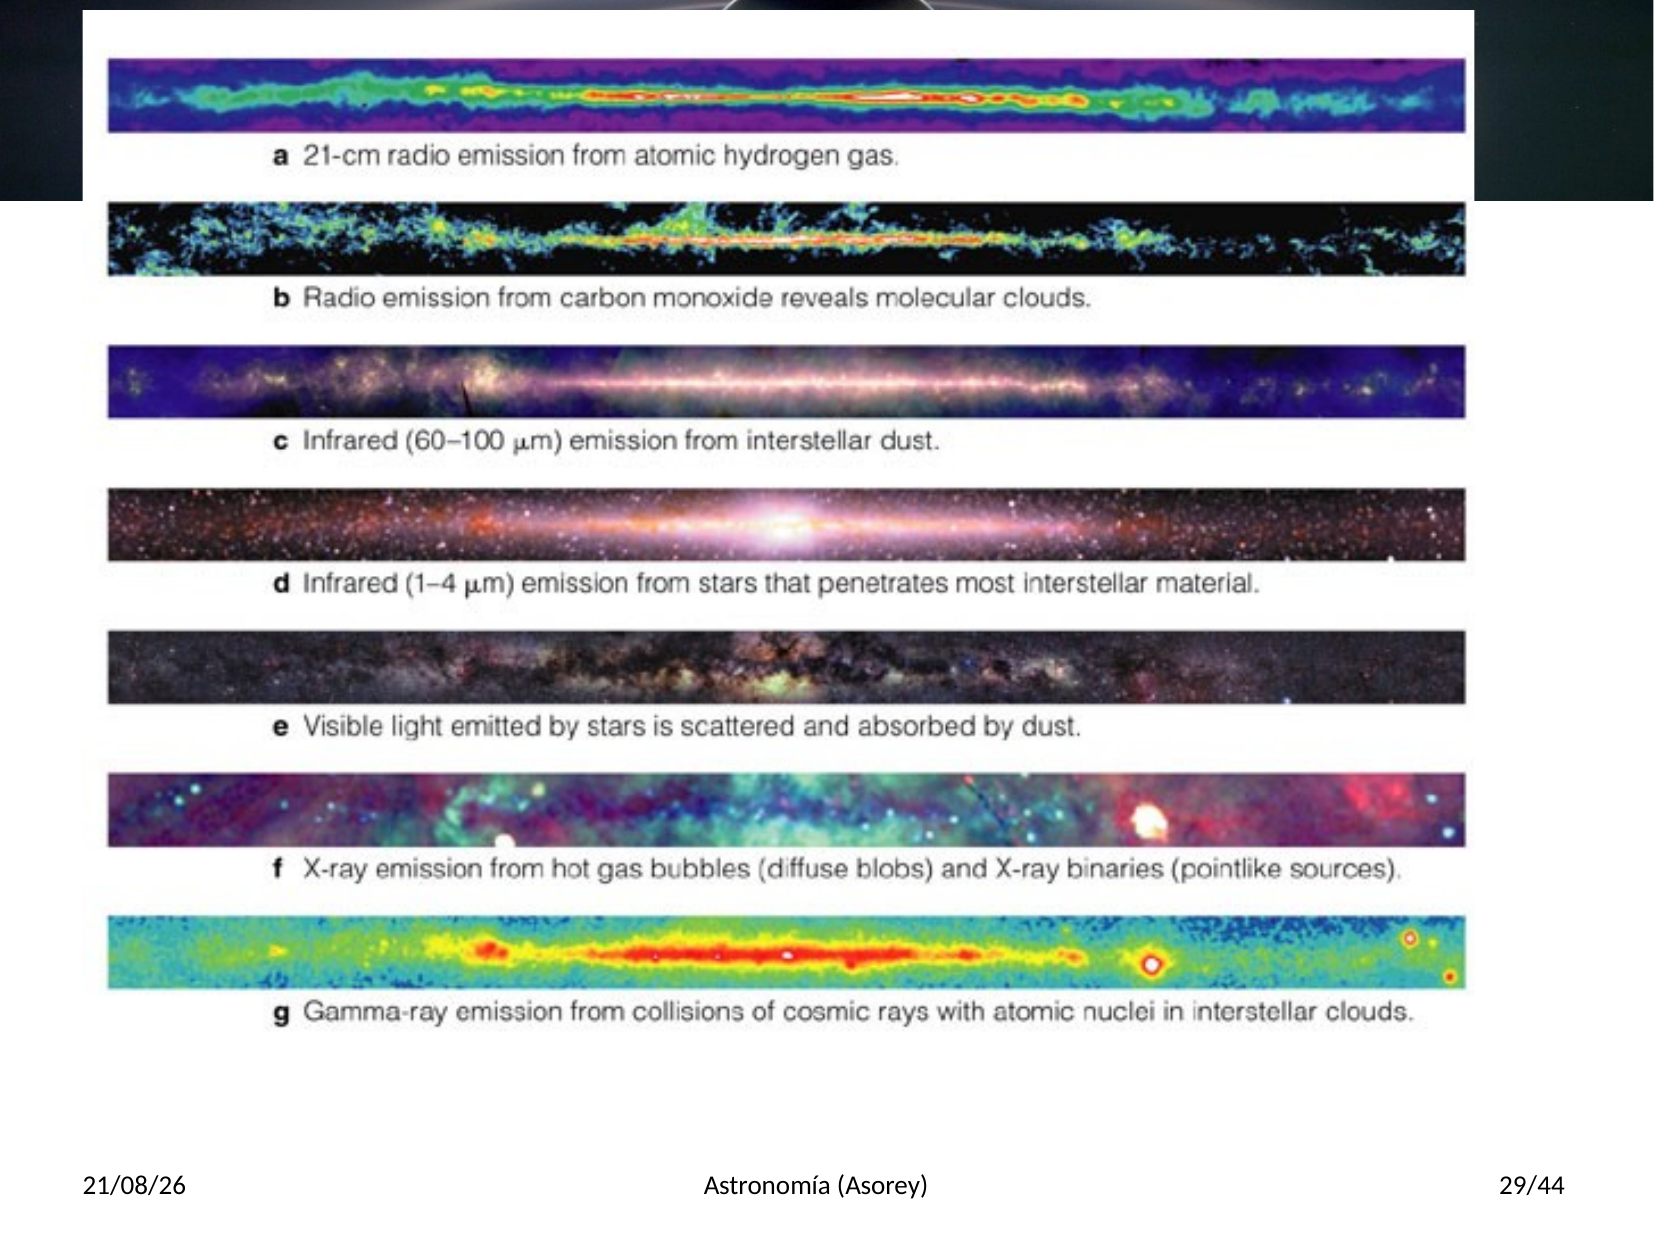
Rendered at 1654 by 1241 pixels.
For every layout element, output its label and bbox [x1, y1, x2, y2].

picture [0, 0, 1654, 1062]
